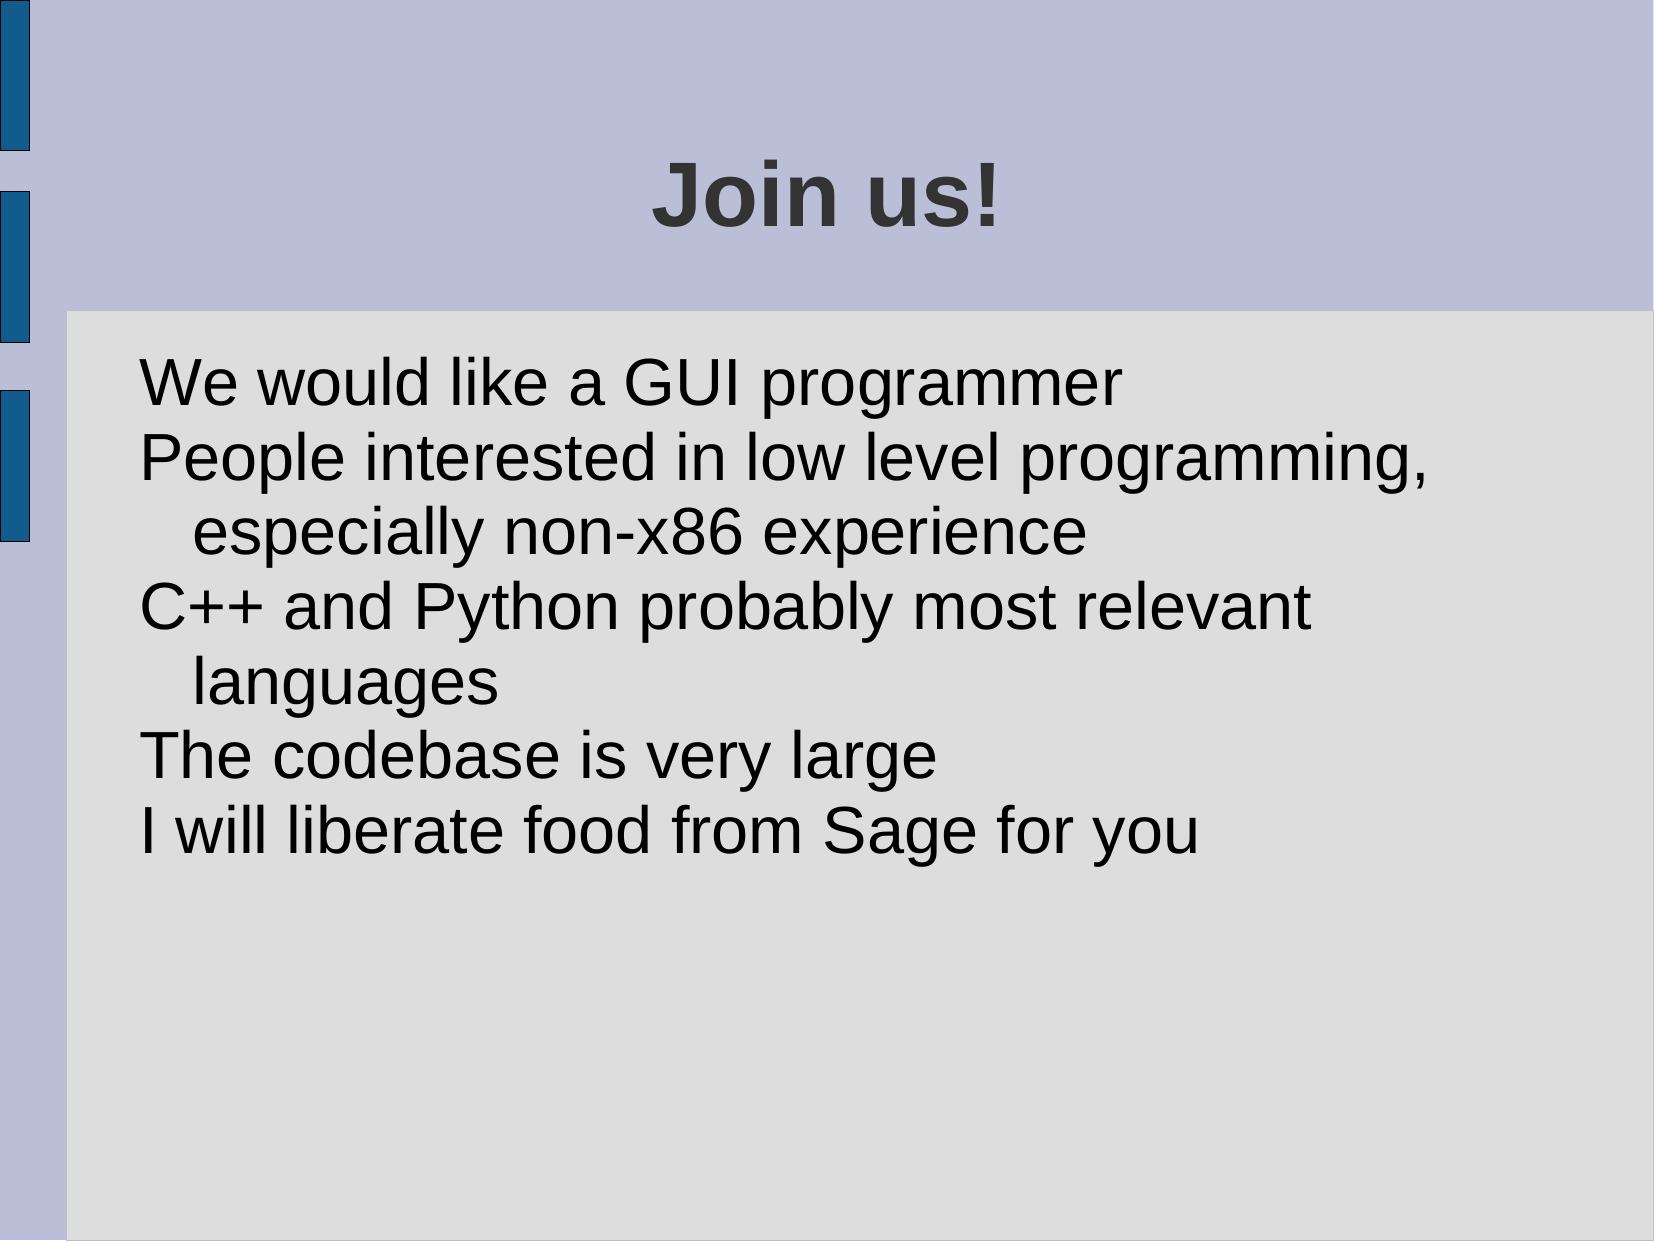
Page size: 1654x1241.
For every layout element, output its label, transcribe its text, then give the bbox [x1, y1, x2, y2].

list We would like a GUI programmer People interested in low level programming, especially non-x86 experience C++ and Python probably most relevant languages The codebase is very large I will liberate food from Sage for you [121, 344, 1534, 1112]
title Join us! [121, 98, 1534, 291]
